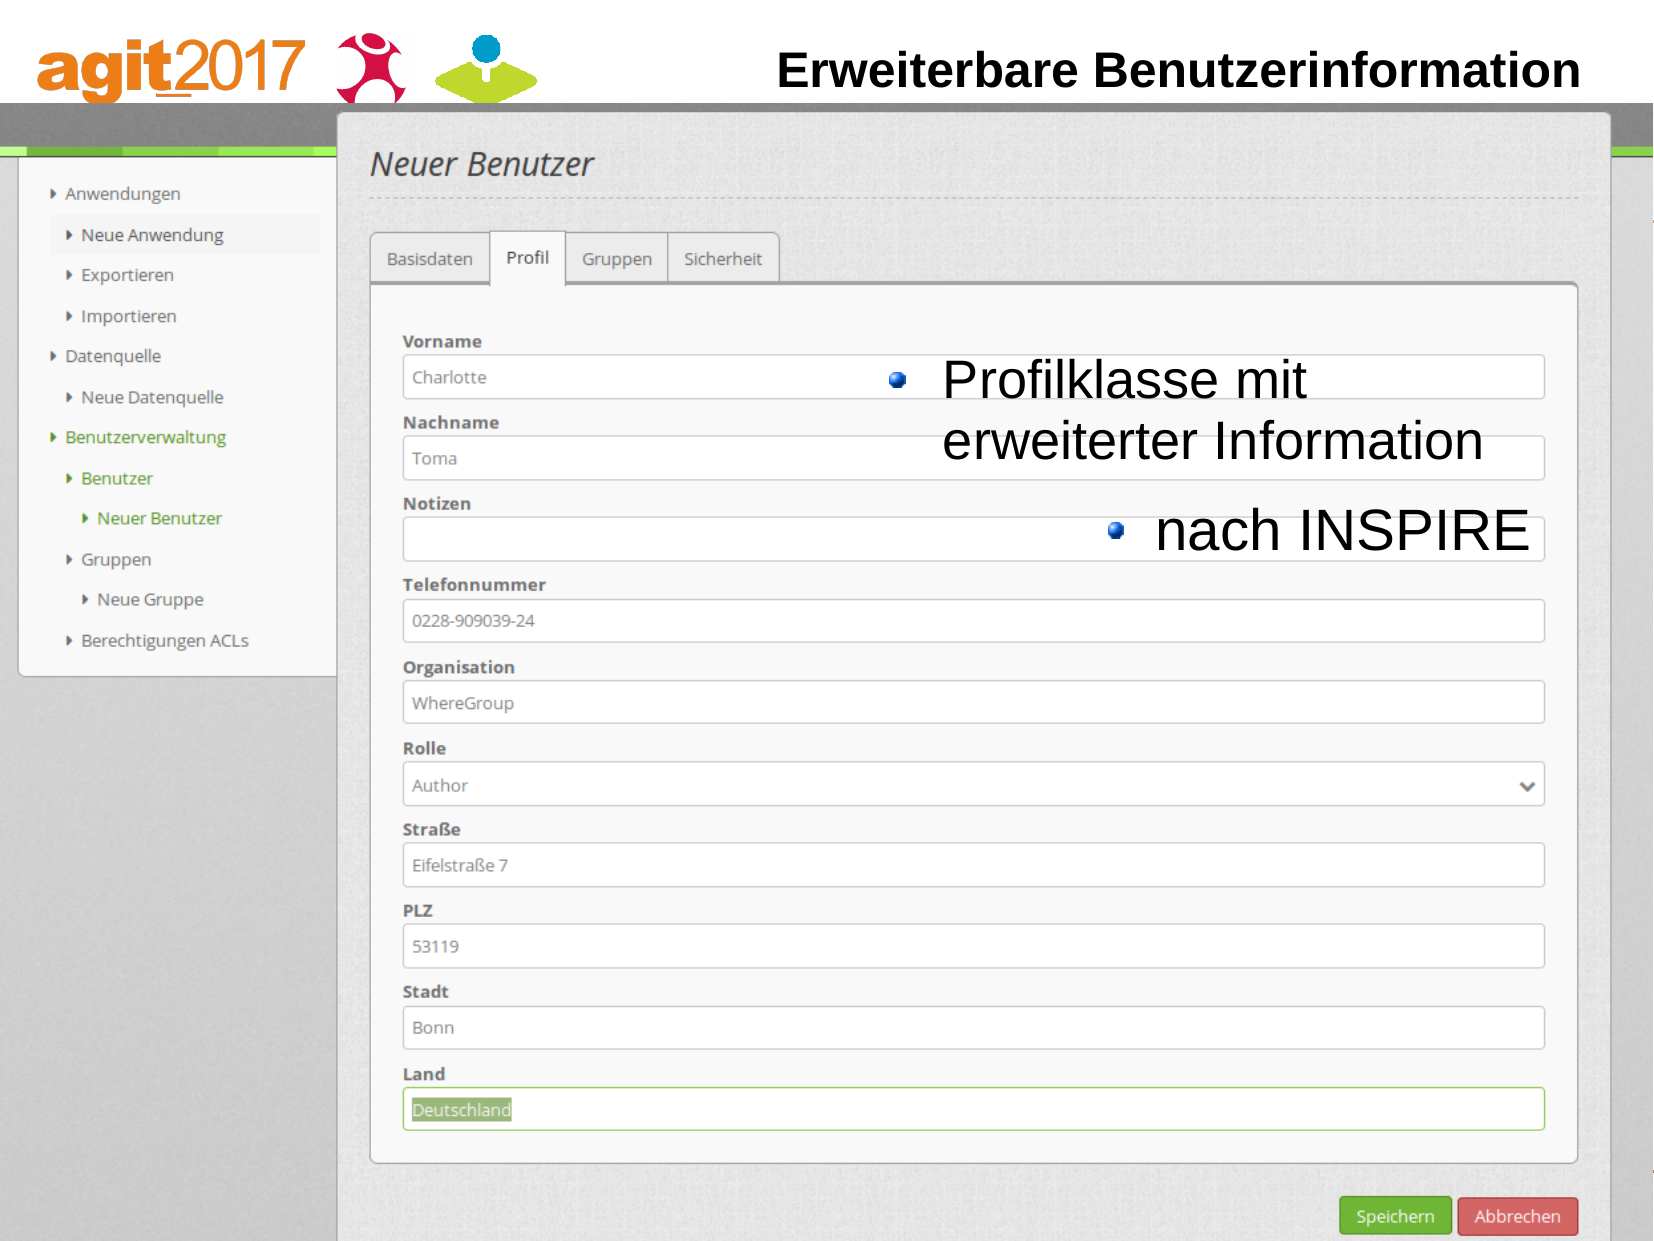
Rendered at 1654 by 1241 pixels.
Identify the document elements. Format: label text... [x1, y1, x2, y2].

list Profilklasse mit erweiterter Information nach INSPIRE [872, 349, 1552, 1094]
picture [0, 23, 1653, 1241]
title Erweiterbare Benutzerinformation [94, 0, 1583, 145]
